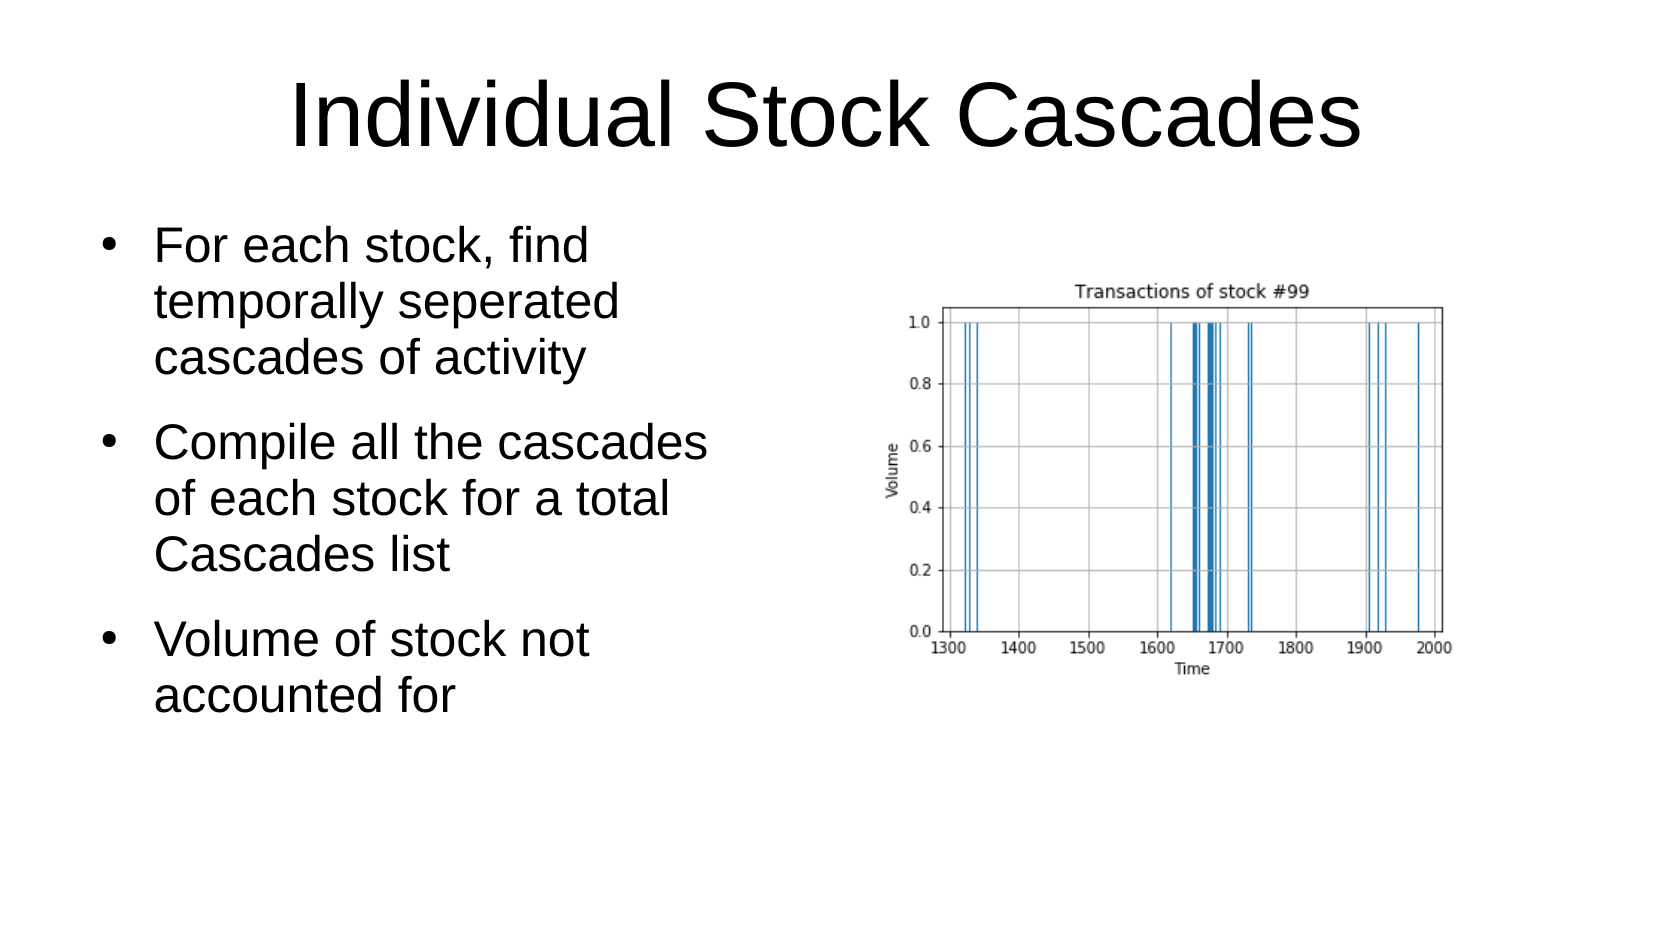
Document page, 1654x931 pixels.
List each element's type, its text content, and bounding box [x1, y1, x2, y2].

picture [862, 255, 1506, 686]
title Individual Stock Cascades [82, 37, 1571, 193]
list For each stock, find temporally seperated cascades of activity Compile all the cascades of each stock for a total Cascades list Volume of stock not accounted for [82, 217, 745, 758]
